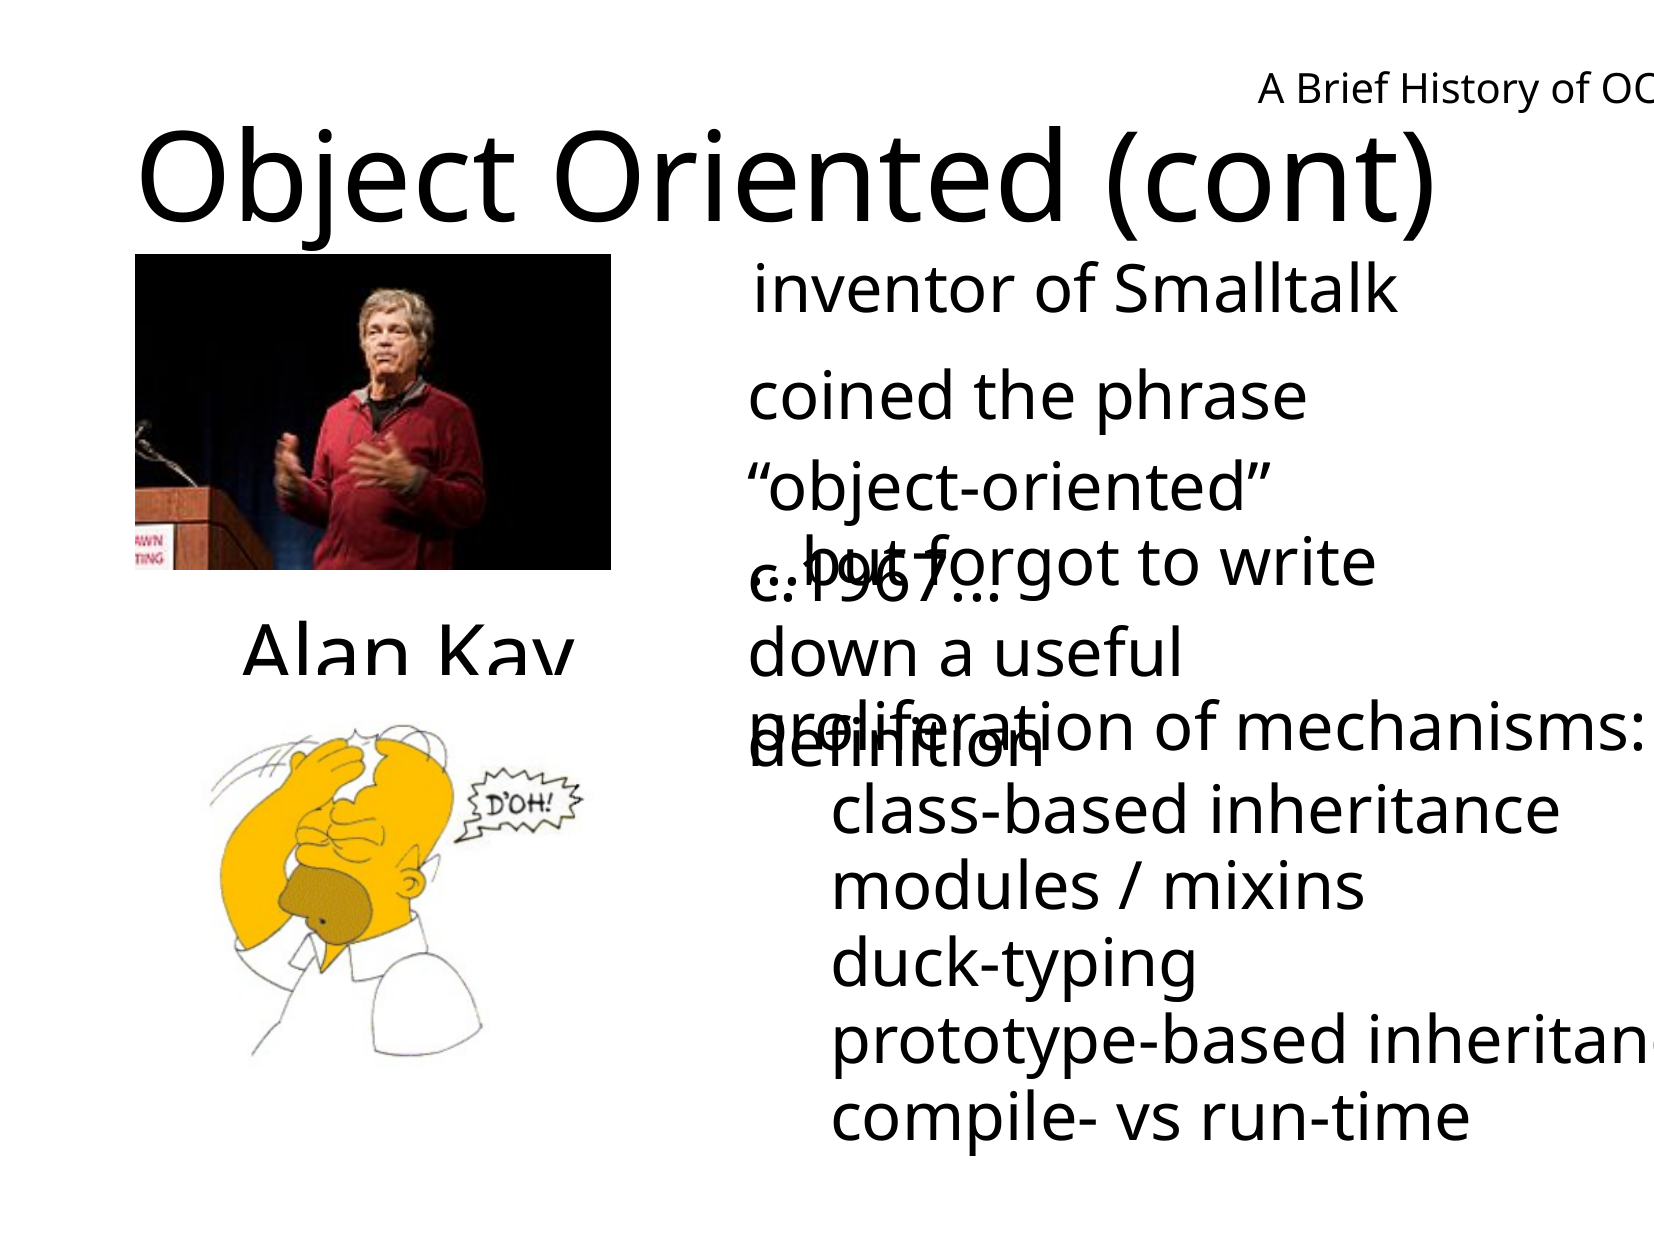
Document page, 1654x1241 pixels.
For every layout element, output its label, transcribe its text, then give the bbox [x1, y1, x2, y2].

picture [190, 675, 601, 1081]
text_box ...but forgot to write down a useful definition [732, 506, 1408, 644]
text_box proliferation of mechanisms: [732, 671, 1423, 748]
text_box coined the phrase “object-oriented” c.1967... [732, 341, 1408, 479]
text_box inventor of Smalltalk [738, 233, 1251, 311]
text_box compile- vs run-time [815, 1061, 1327, 1139]
text_box modules / mixins [815, 831, 1246, 908]
text_box Object Oriented (cont) [120, 80, 1156, 211]
text_box A Brief History of OO [1243, 51, 1591, 106]
picture [135, 254, 611, 571]
text_box prototype-based inheritance [815, 985, 1500, 1062]
text_box duck-typing [815, 908, 1115, 985]
text_box class-based inheritance [815, 754, 1383, 831]
text_box Alan Kay [225, 588, 513, 675]
